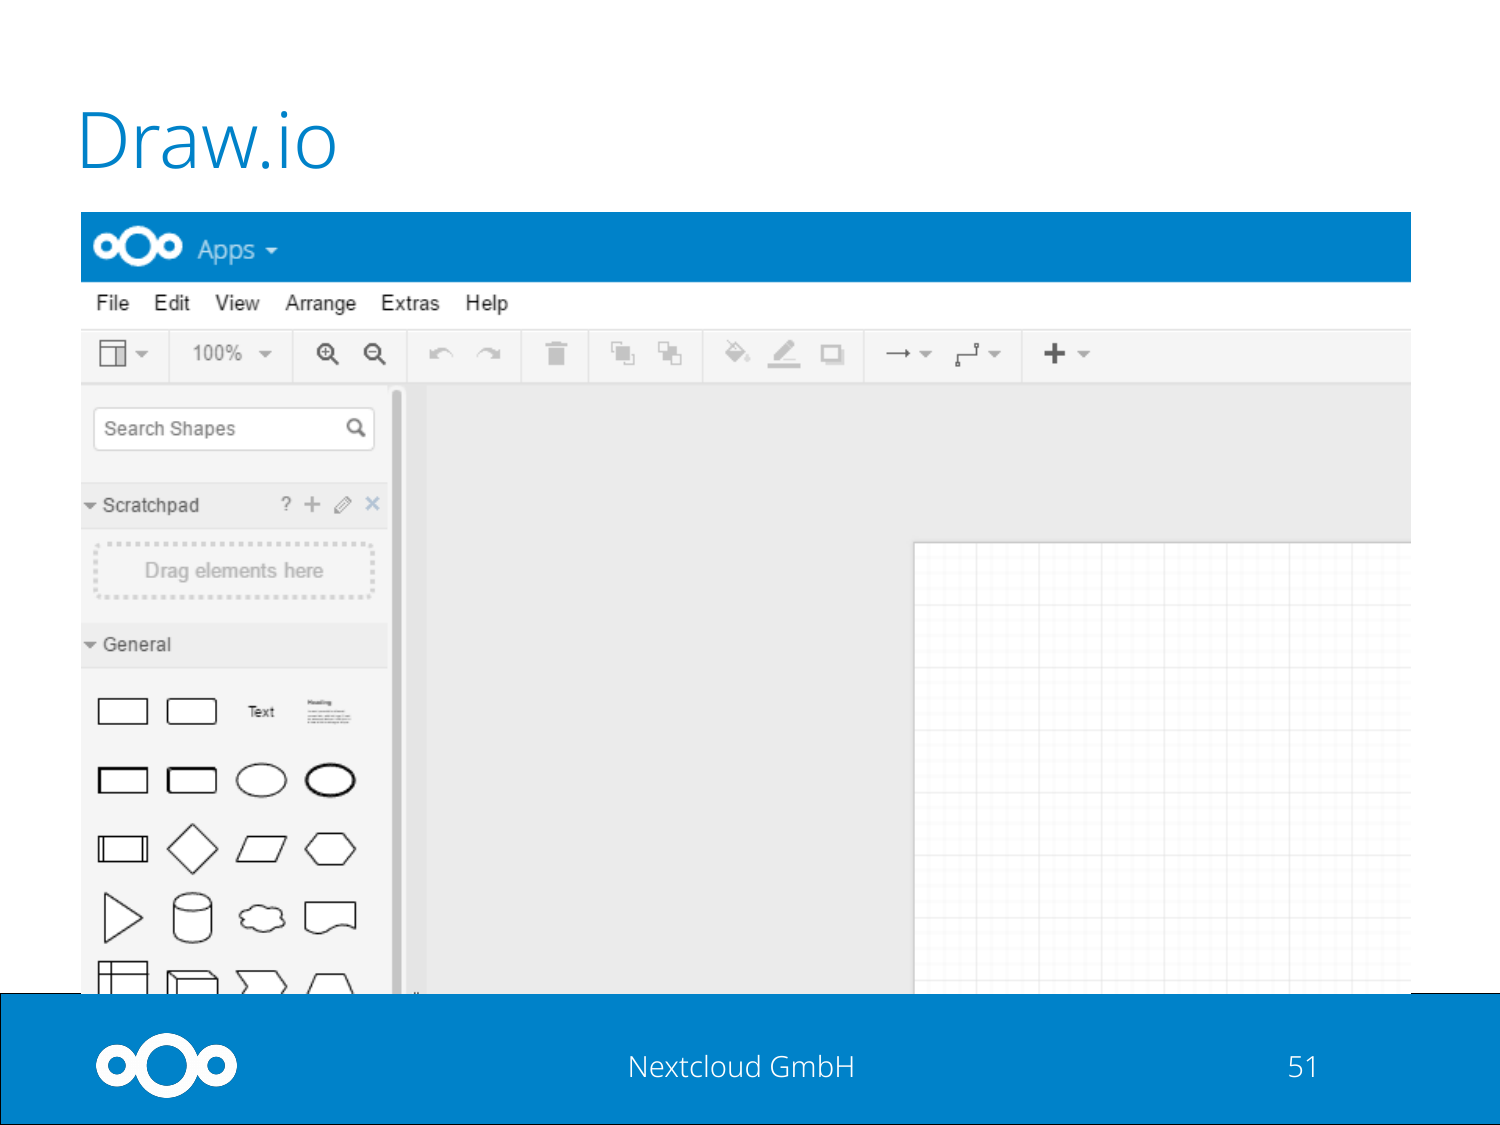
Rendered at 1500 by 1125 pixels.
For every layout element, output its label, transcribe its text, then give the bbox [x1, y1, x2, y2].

picture [96, 1033, 237, 1098]
picture [81, 212, 1411, 994]
title Draw.io [74, 44, 1425, 233]
